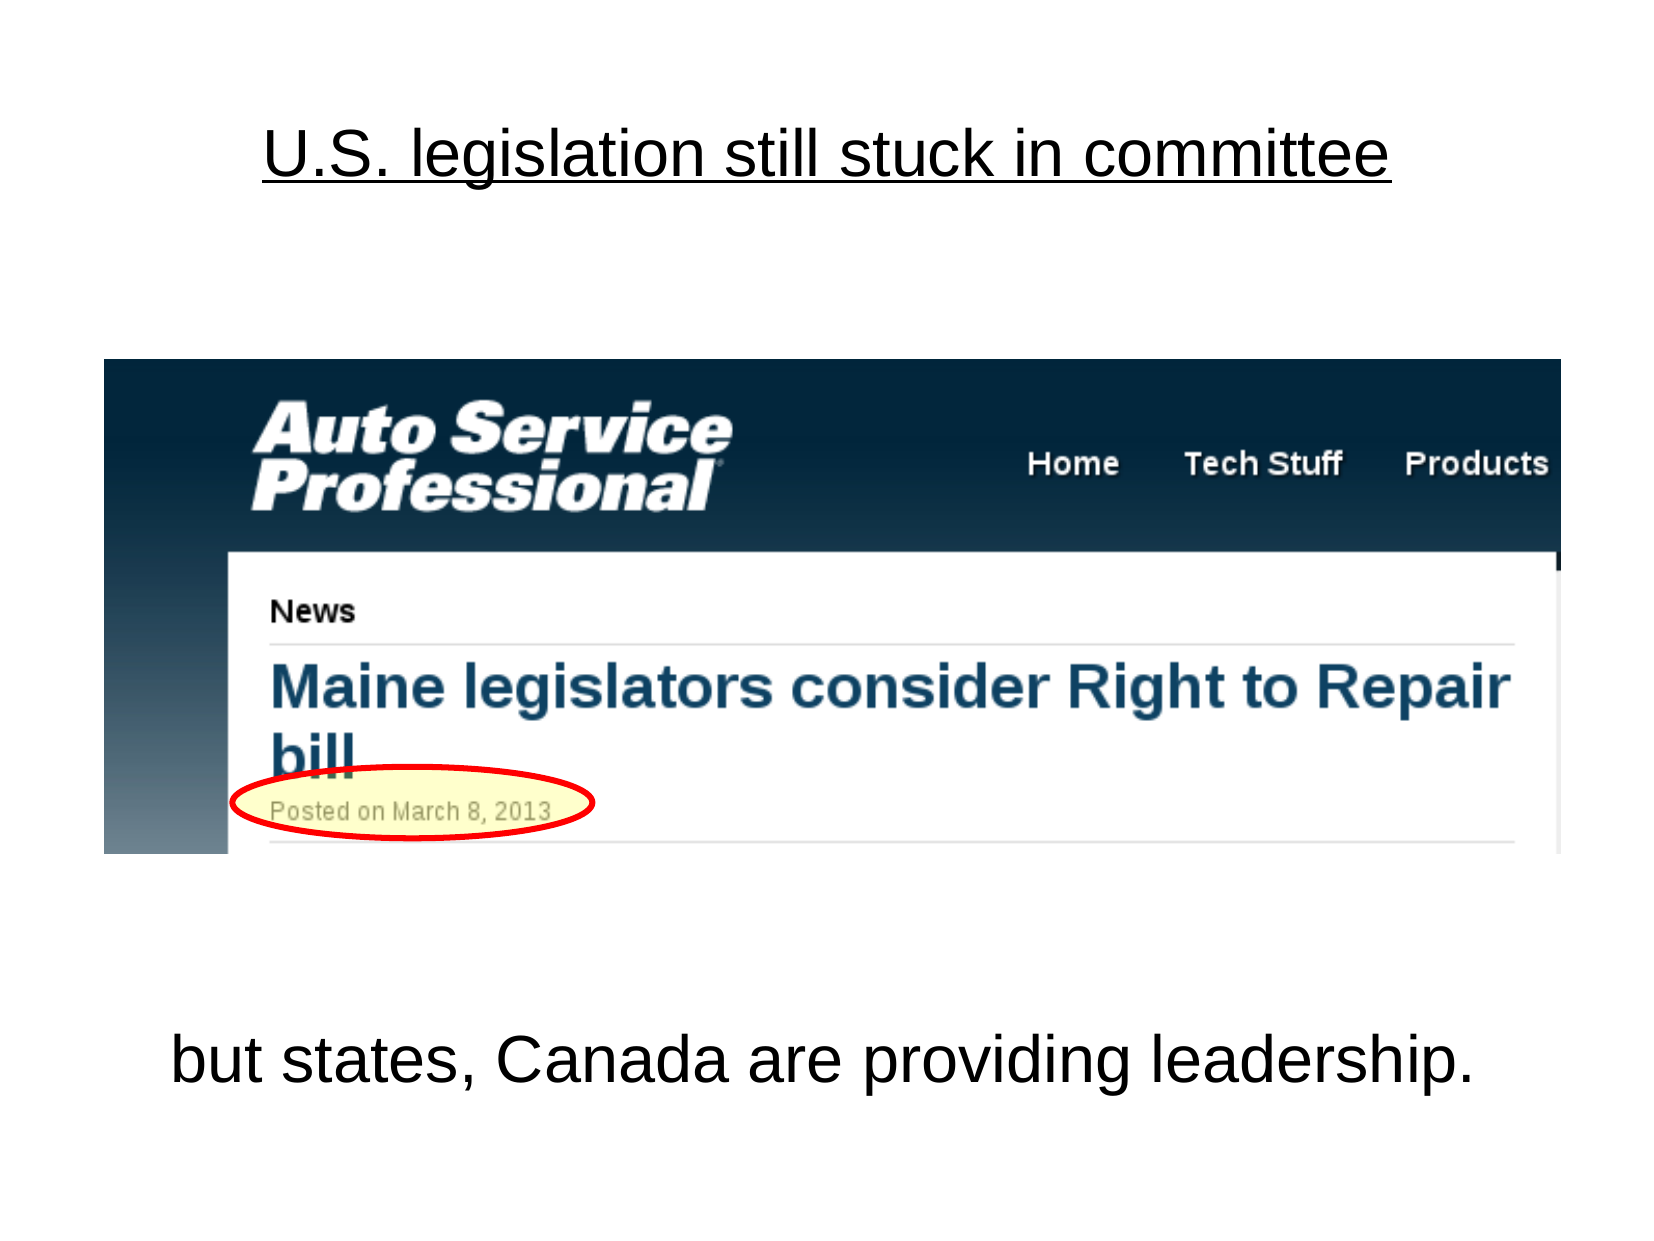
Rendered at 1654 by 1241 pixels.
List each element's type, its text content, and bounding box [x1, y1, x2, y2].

picture [104, 359, 1561, 854]
text_box [232, 766, 593, 839]
text_box but states, Canada are providing leadership. [155, 1015, 1498, 1105]
title U.S. legislation still stuck in committee [82, 49, 1571, 257]
